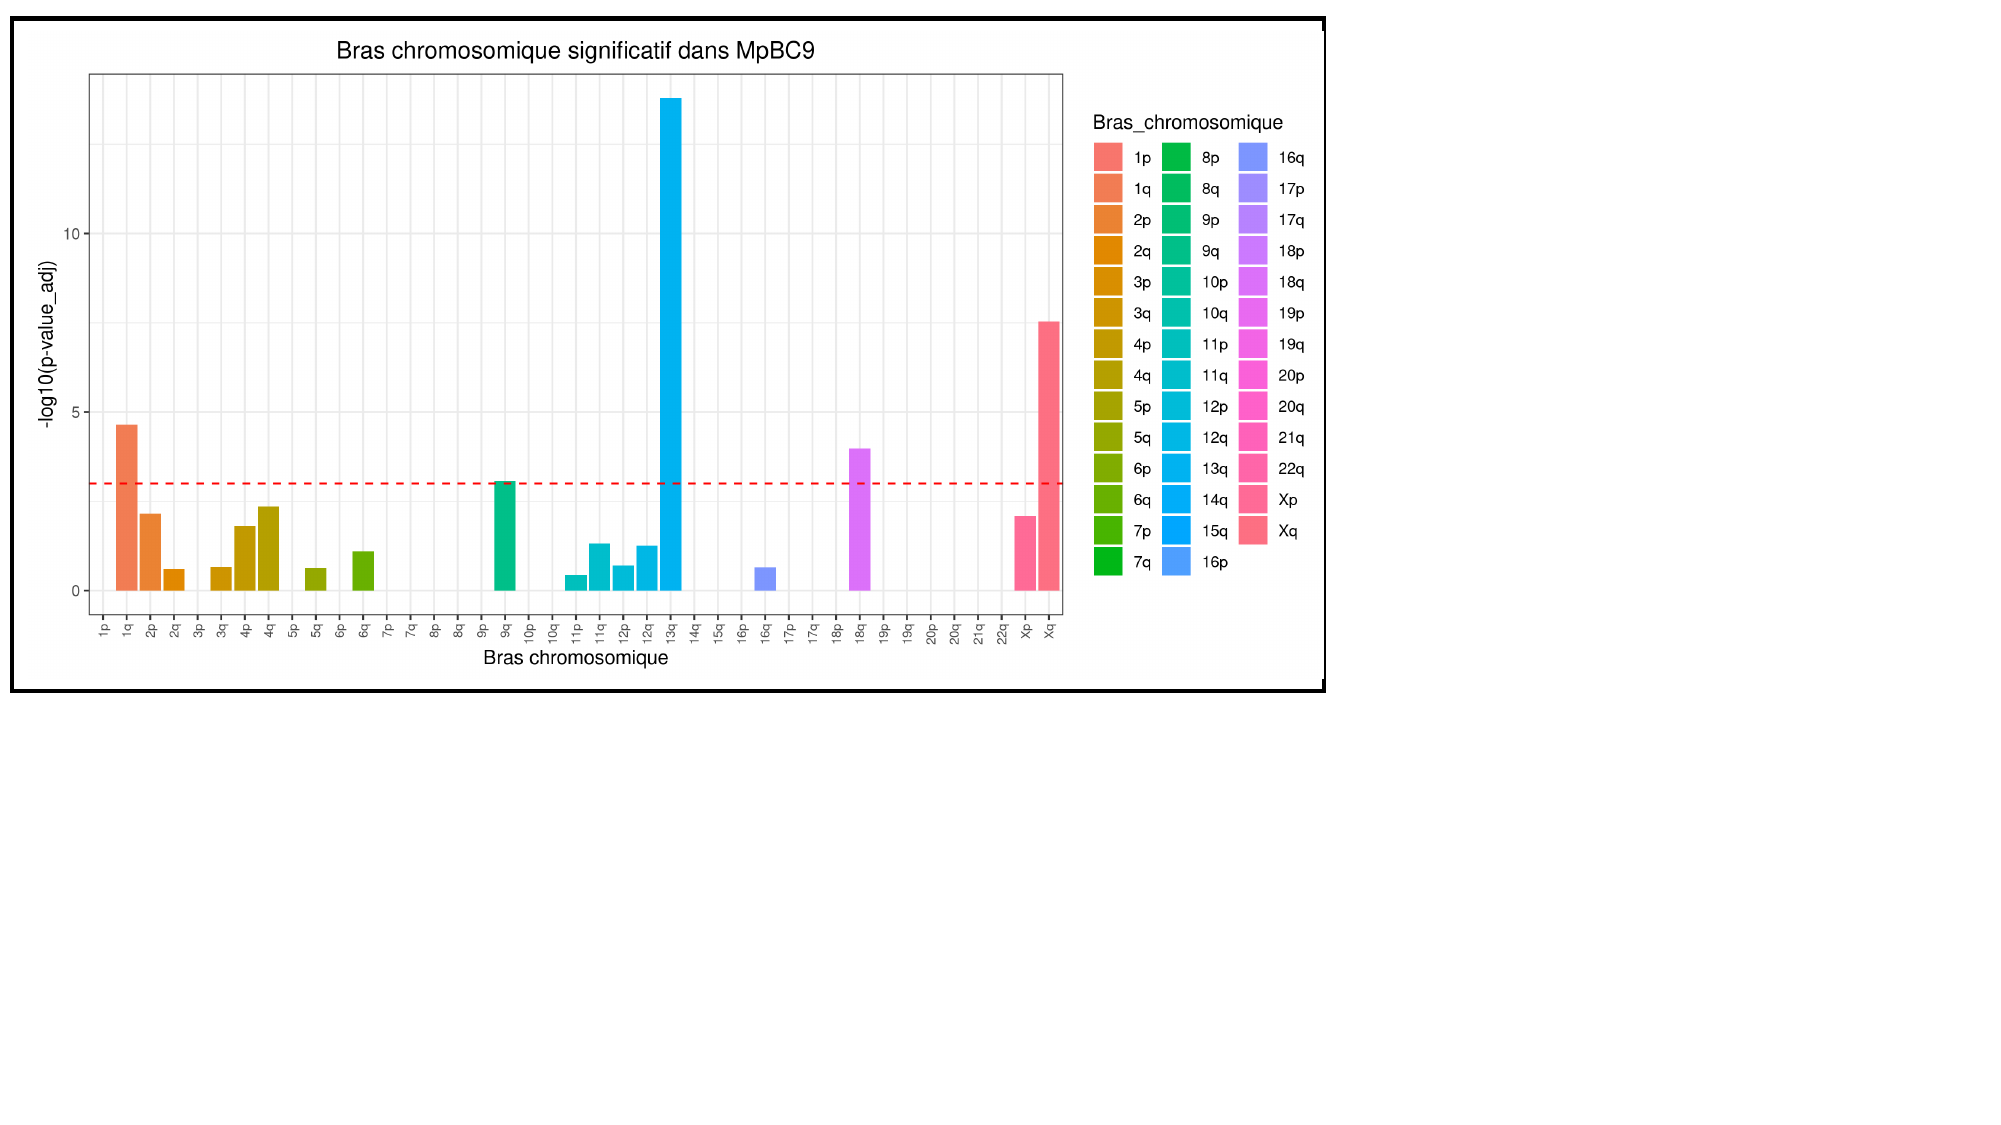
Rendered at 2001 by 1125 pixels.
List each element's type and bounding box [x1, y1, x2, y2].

picture [28, 31, 1324, 679]
